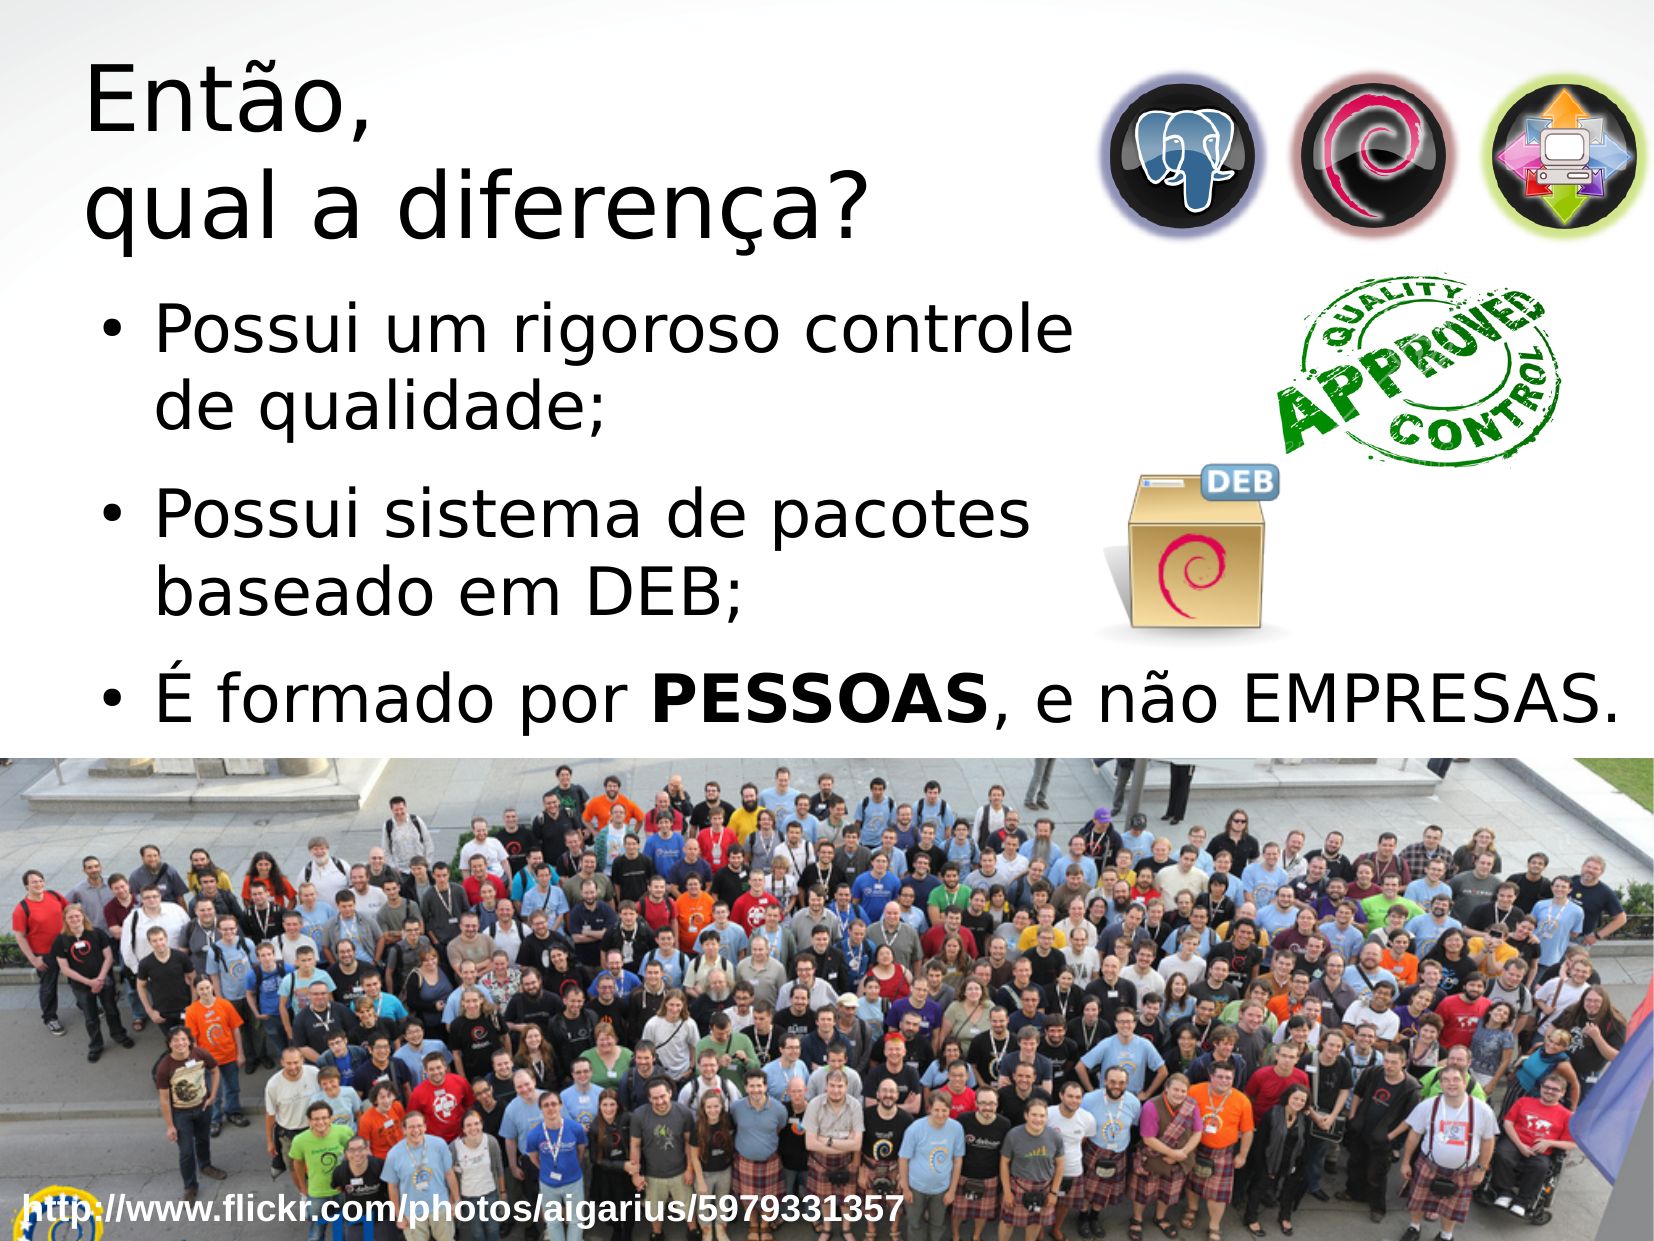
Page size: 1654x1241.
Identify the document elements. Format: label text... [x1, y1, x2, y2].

list Possui um rigoroso controle de qualidade; Possui sistema de pacotes baseado em DEB; É formado por PESSOAS, e não EMPRESAS. [82, 290, 1654, 758]
text_box http://www.flickr.com/photos/aigarius/5979331357 [6, 1179, 928, 1237]
title Então, qual a diferença? [82, 45, 1093, 261]
picture [0, 758, 1654, 1241]
picture [0, 0, 1654, 650]
